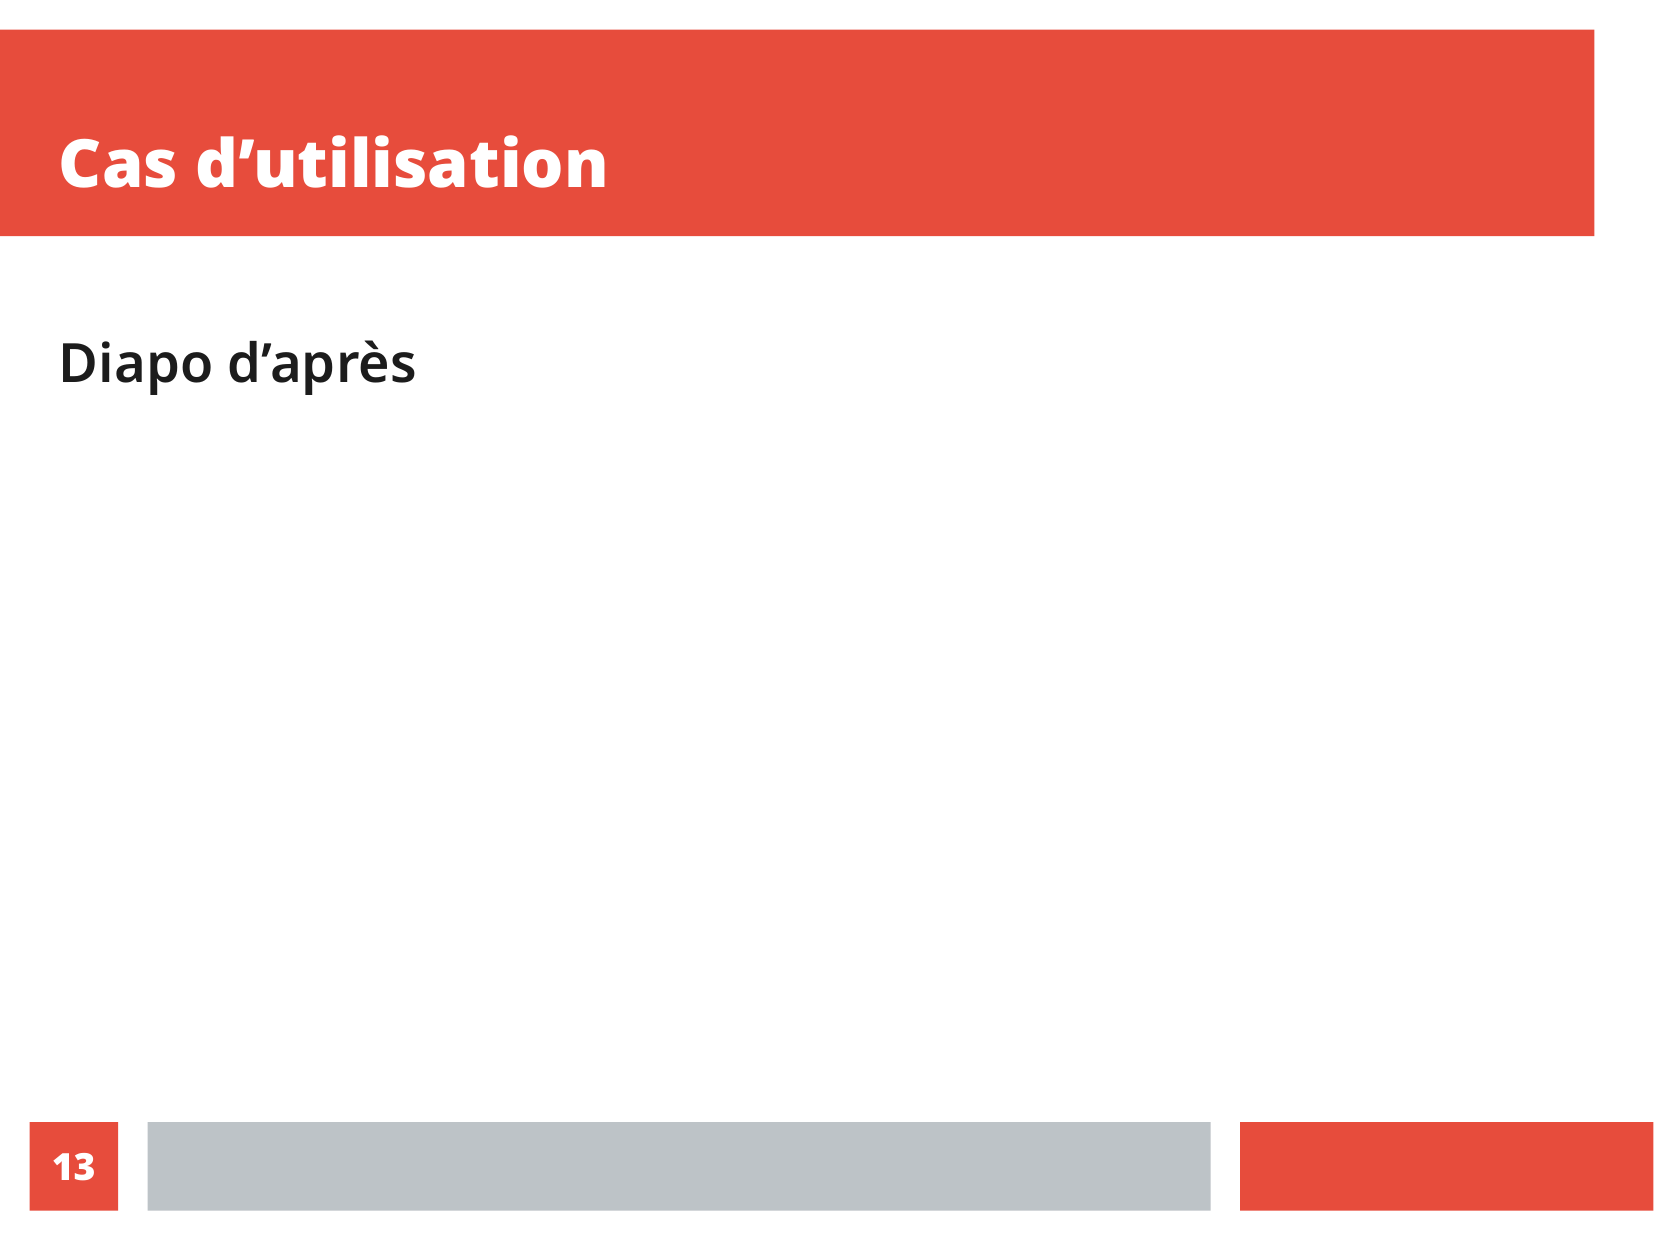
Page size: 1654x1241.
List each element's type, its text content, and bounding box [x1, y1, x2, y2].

list Diapo d’après [59, 324, 1565, 1093]
title Cas d’utilisation [59, 59, 1595, 207]
